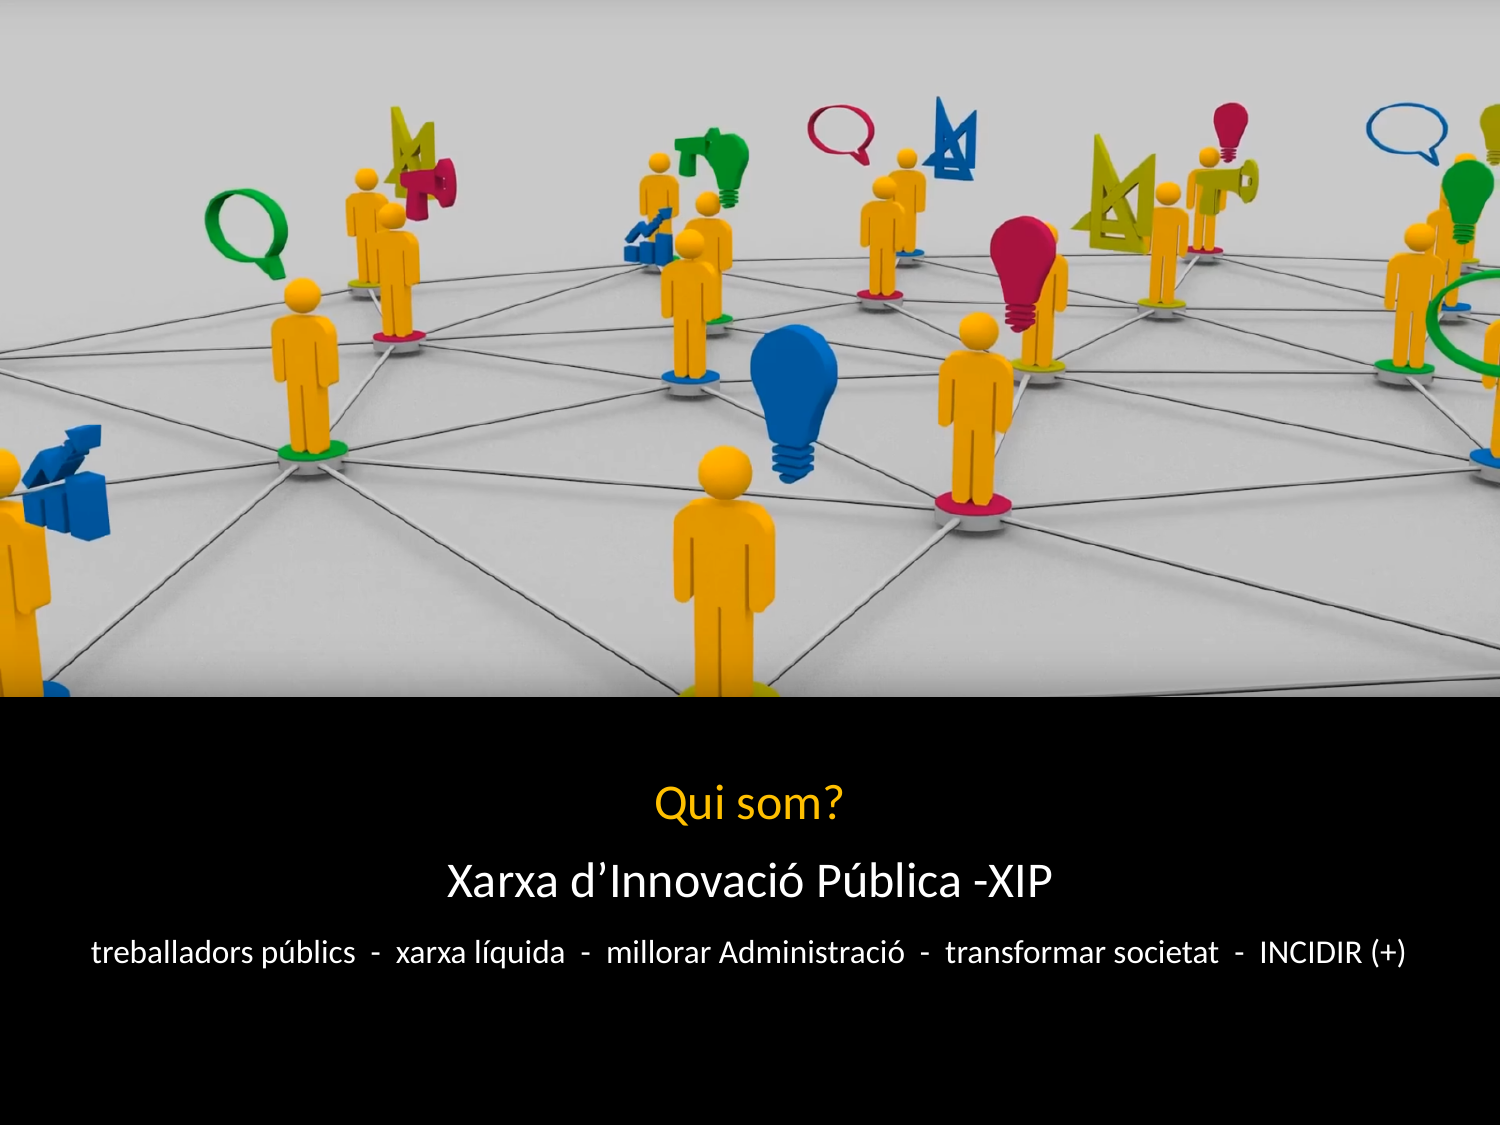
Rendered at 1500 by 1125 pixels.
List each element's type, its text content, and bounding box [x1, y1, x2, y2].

text_box Qui som? [0, 774, 1500, 851]
picture [0, 0, 1500, 697]
text_box treballadors públics - xarxa líquida - millorar Administració - transformar societat - INCIDIR (+) [0, 931, 1500, 1038]
text_box Xarxa d’Innovació Pública -XIP [432, 851, 1069, 916]
